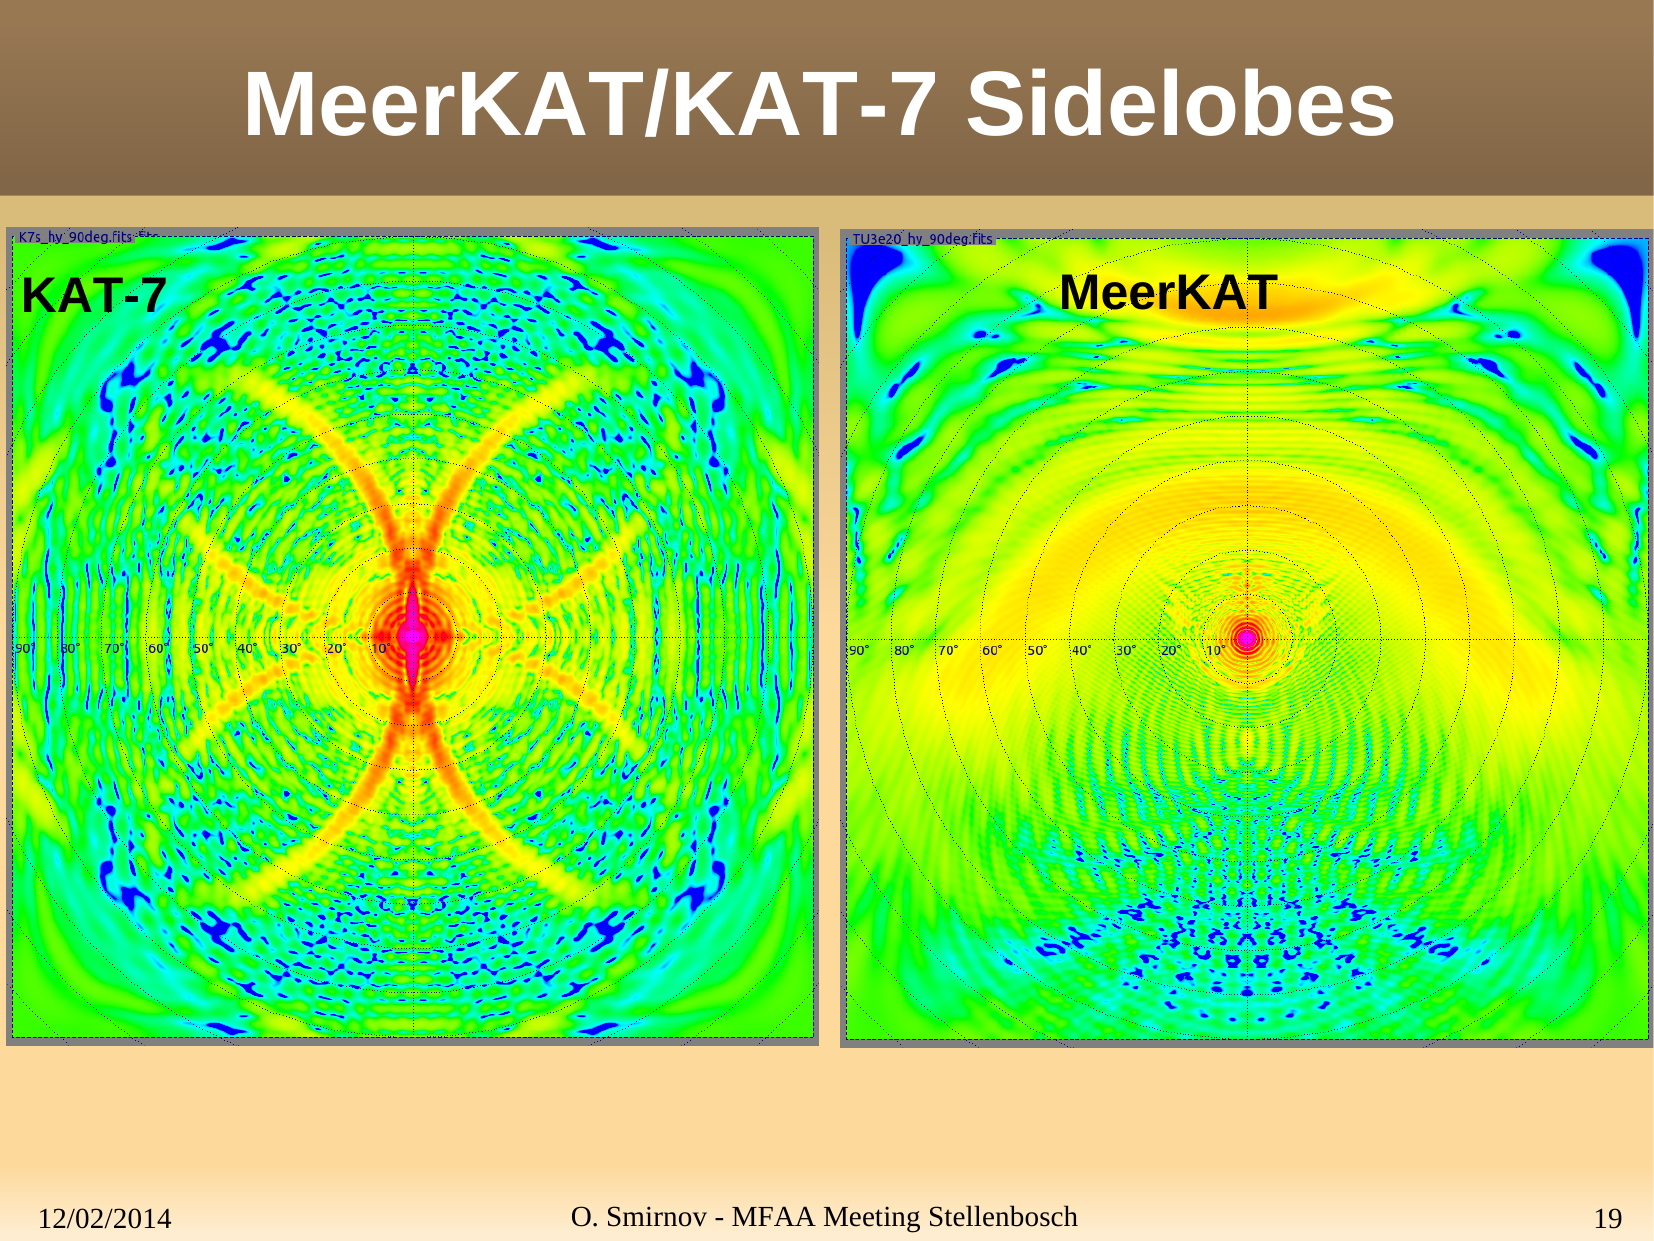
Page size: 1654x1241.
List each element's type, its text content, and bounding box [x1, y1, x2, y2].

text_box KAT-7 [6, 259, 225, 345]
title MeerKAT/KAT-7 Sidelobes [76, 0, 1565, 208]
picture [0, 0, 1654, 1241]
text_box MeerKAT [1044, 257, 1389, 349]
